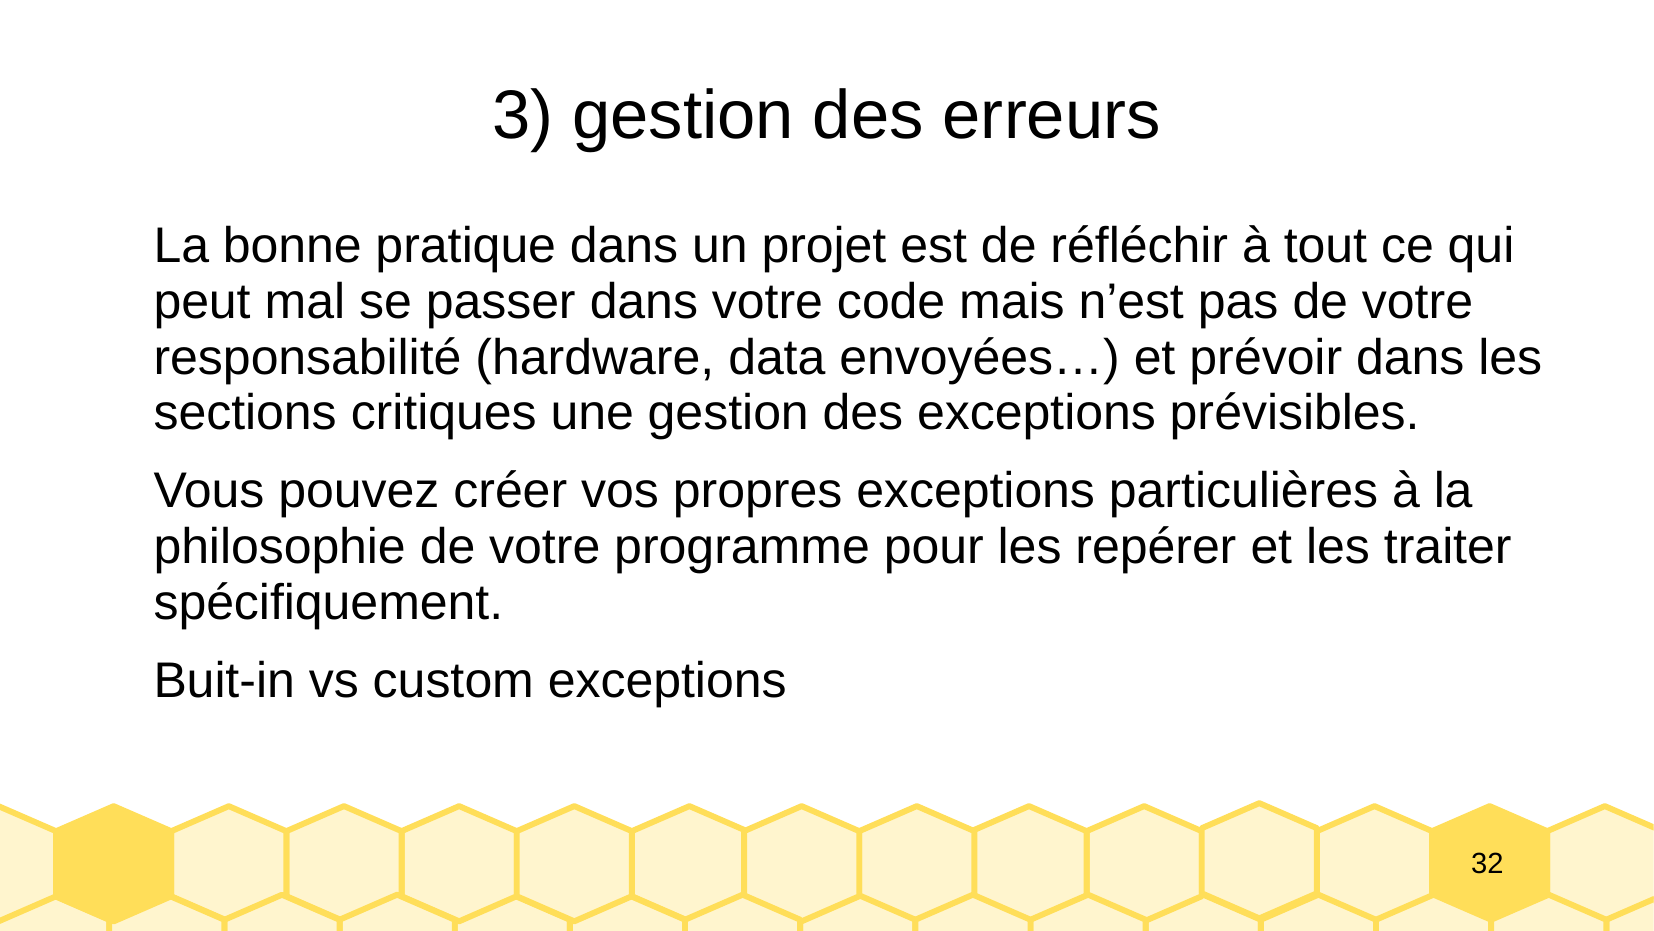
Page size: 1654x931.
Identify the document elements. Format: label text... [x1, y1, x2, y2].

title 3) gestion des erreurs [82, 37, 1571, 193]
list La bonne pratique dans un projet est de réfléchir à tout ce qui peut mal se passer dans votre code mais n’est pas de votre responsabilité (hardware, data envoyées…) et prévoir dans les sections critiques une gestion des exceptions prévisibles. Vous pouvez créer vos propres exceptions particulières à la philosophie de votre programme pour les repérer et les traiter spécifiquement. Buit-in vs custom exceptions [82, 217, 1571, 758]
